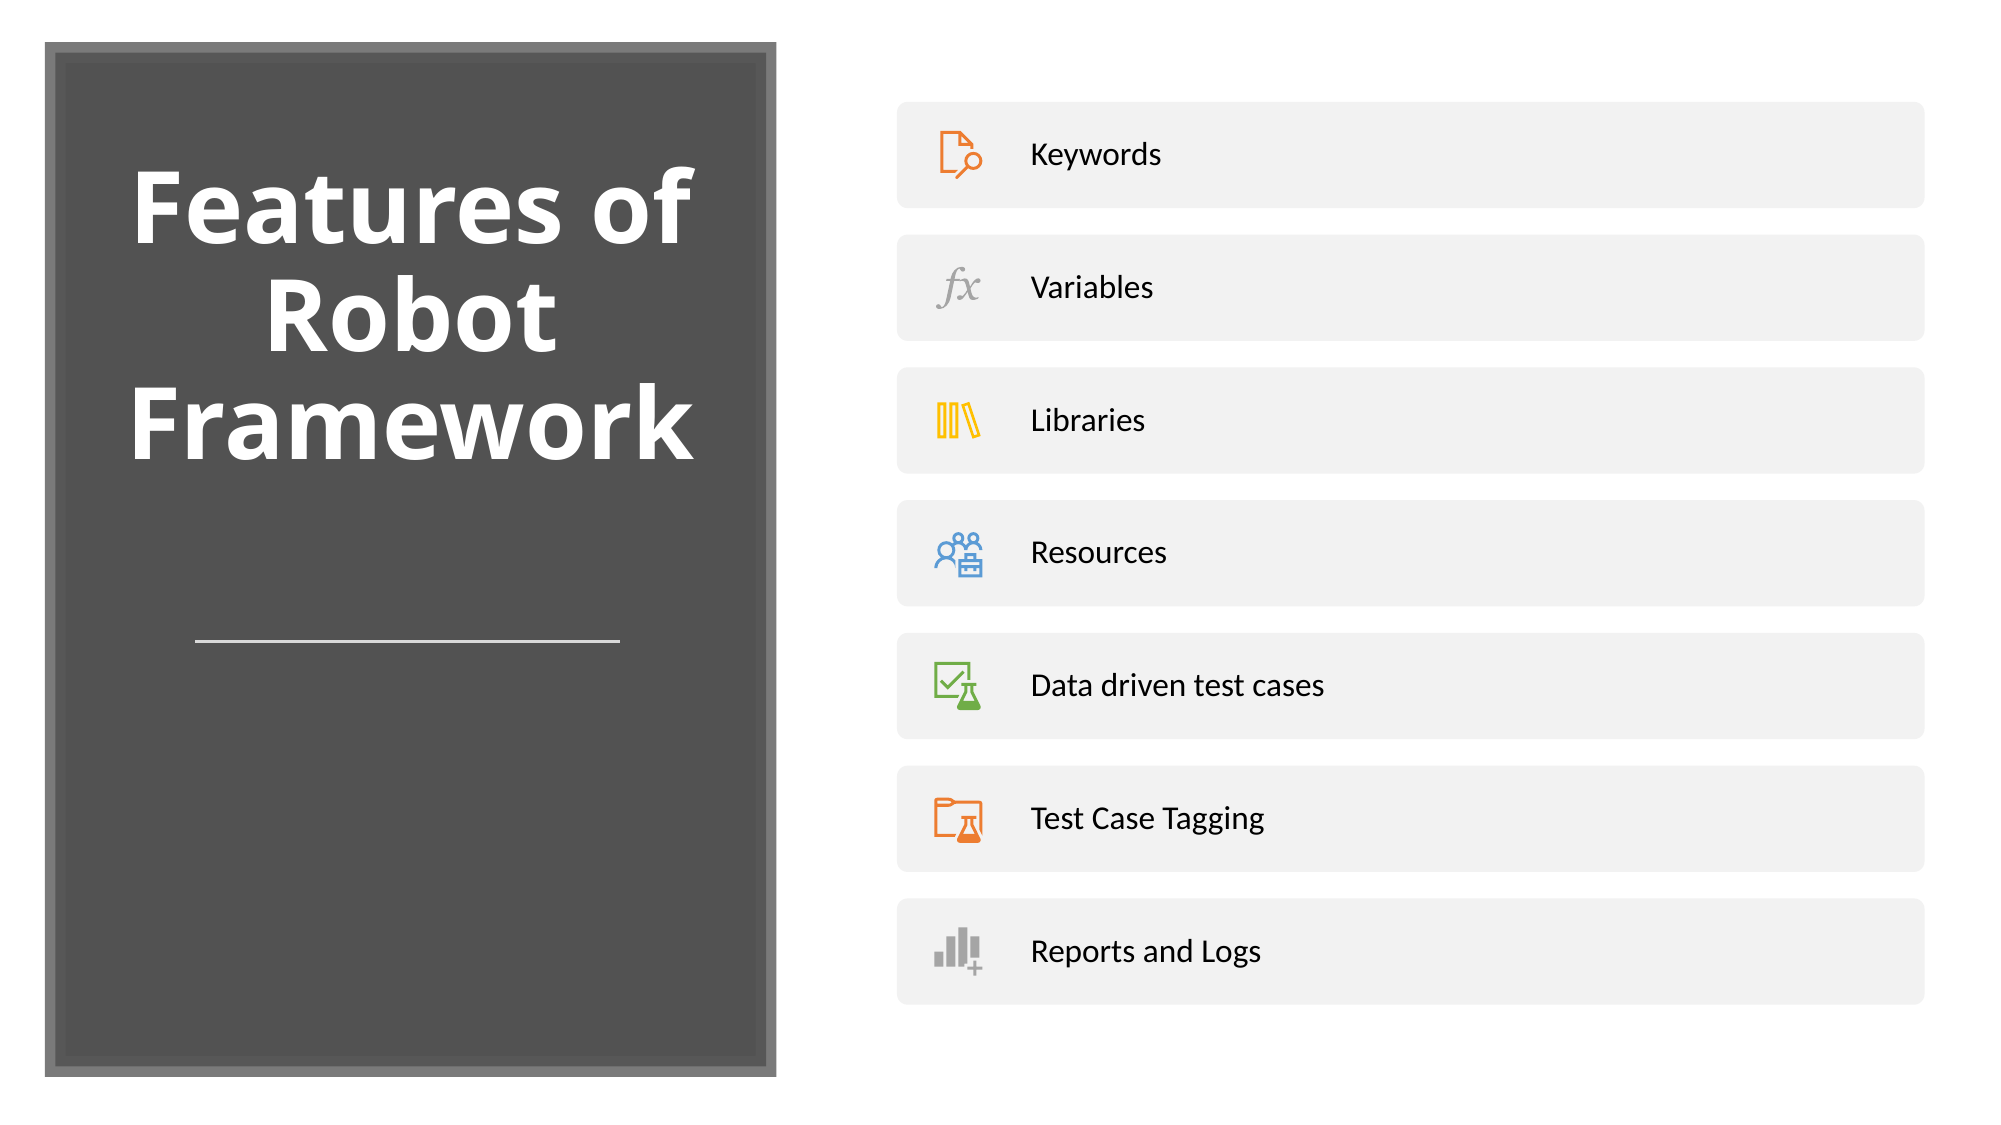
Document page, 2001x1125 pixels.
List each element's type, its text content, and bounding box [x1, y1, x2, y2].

text_box [896, 234, 1019, 341]
text_box Reports and Logs [1019, 898, 1925, 1005]
text_box Keywords [1019, 101, 1925, 209]
text_box [55, 53, 766, 1066]
text_box [896, 367, 1019, 474]
text_box Variables [1019, 234, 1925, 341]
text_box [896, 765, 1019, 872]
text_box Libraries [1019, 367, 1925, 474]
text_box [896, 101, 1019, 209]
text_box Test Case Tagging [1019, 765, 1925, 872]
text_box Data driven test cases [1019, 632, 1925, 740]
text_box [896, 500, 1019, 607]
title Features of Robot Framework [110, 149, 711, 624]
text_box [896, 632, 1019, 740]
text_box [896, 898, 1019, 1005]
text_box Resources [1019, 500, 1925, 607]
